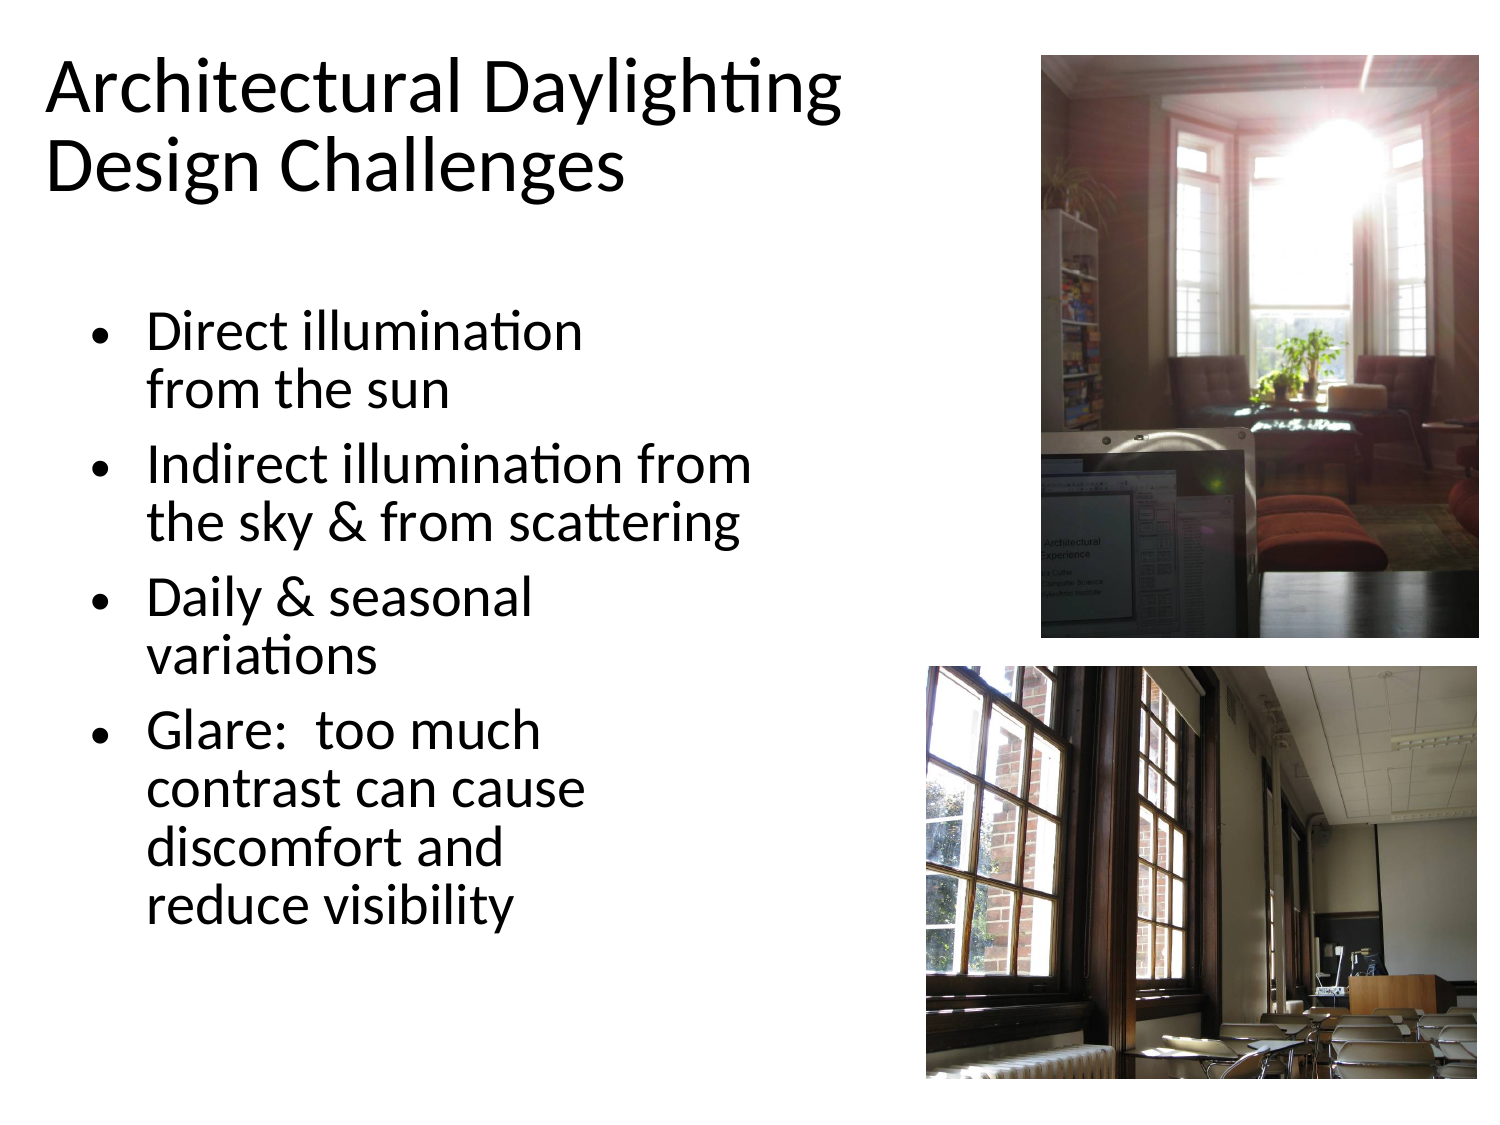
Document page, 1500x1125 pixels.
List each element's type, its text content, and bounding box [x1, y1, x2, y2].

list Direct illumination from the sun Indirect illumination from the sky & from scattering Daily & seasonal variations Glare: too much contrast can cause discomfort and reduce visibility [75, 298, 1055, 1056]
picture [926, 666, 1477, 1079]
picture [1041, 55, 1479, 638]
title Architectural Daylighting Design Challenges [30, 45, 1466, 245]
